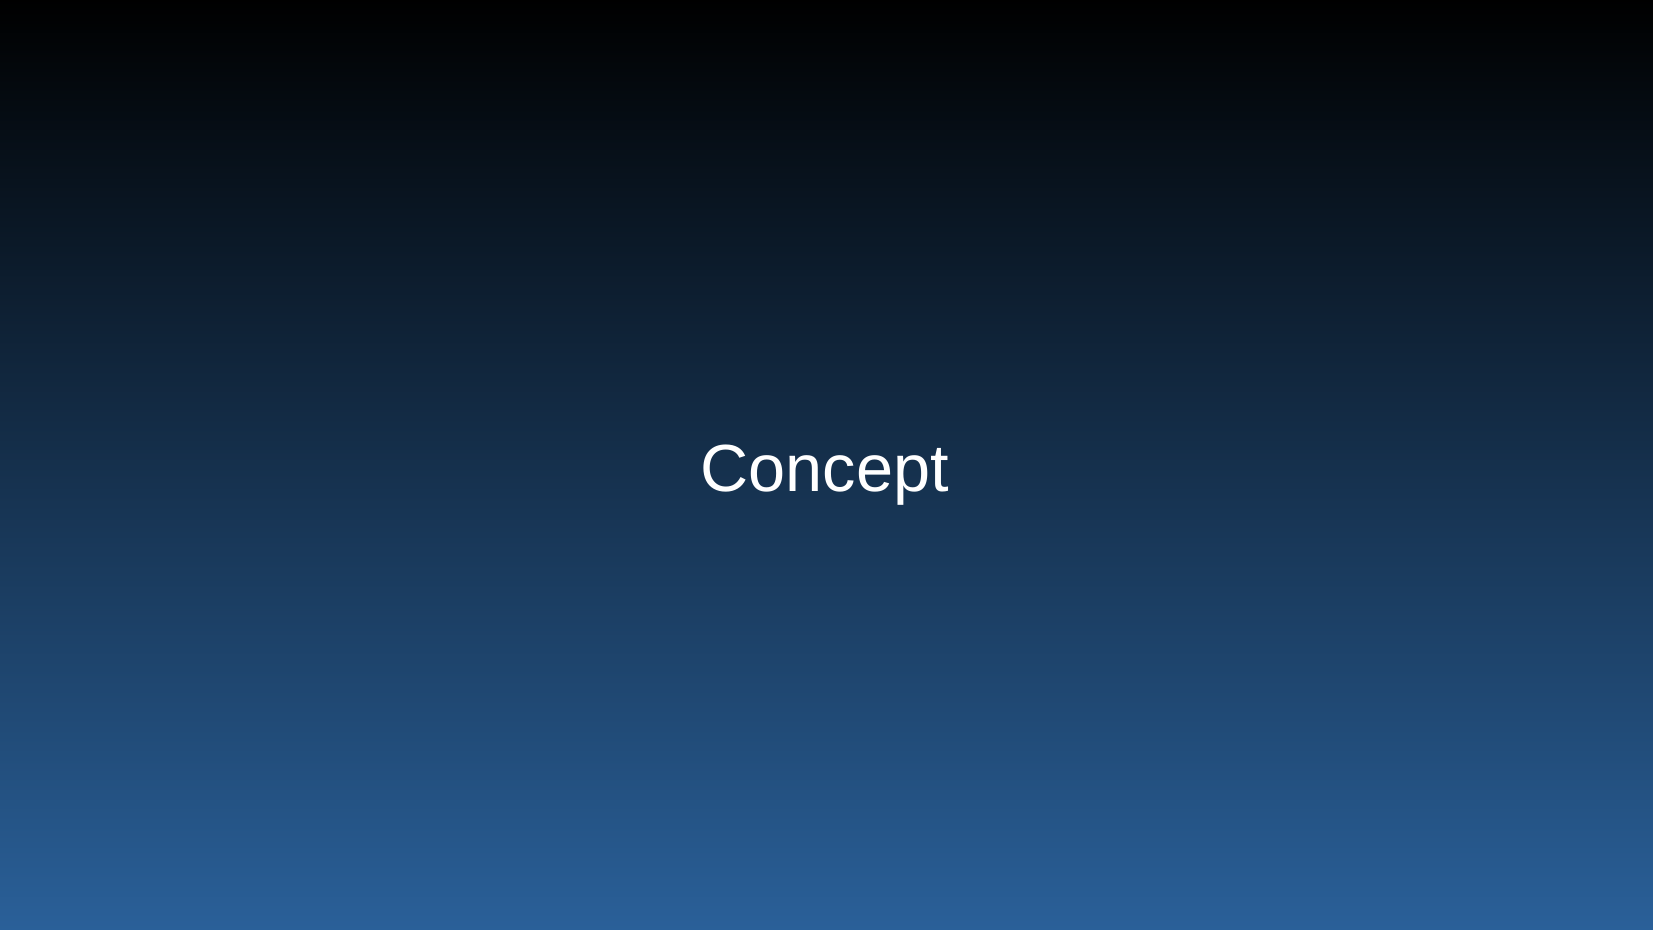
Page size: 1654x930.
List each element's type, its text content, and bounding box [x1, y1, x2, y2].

subtitle Concept [37, 112, 1612, 825]
